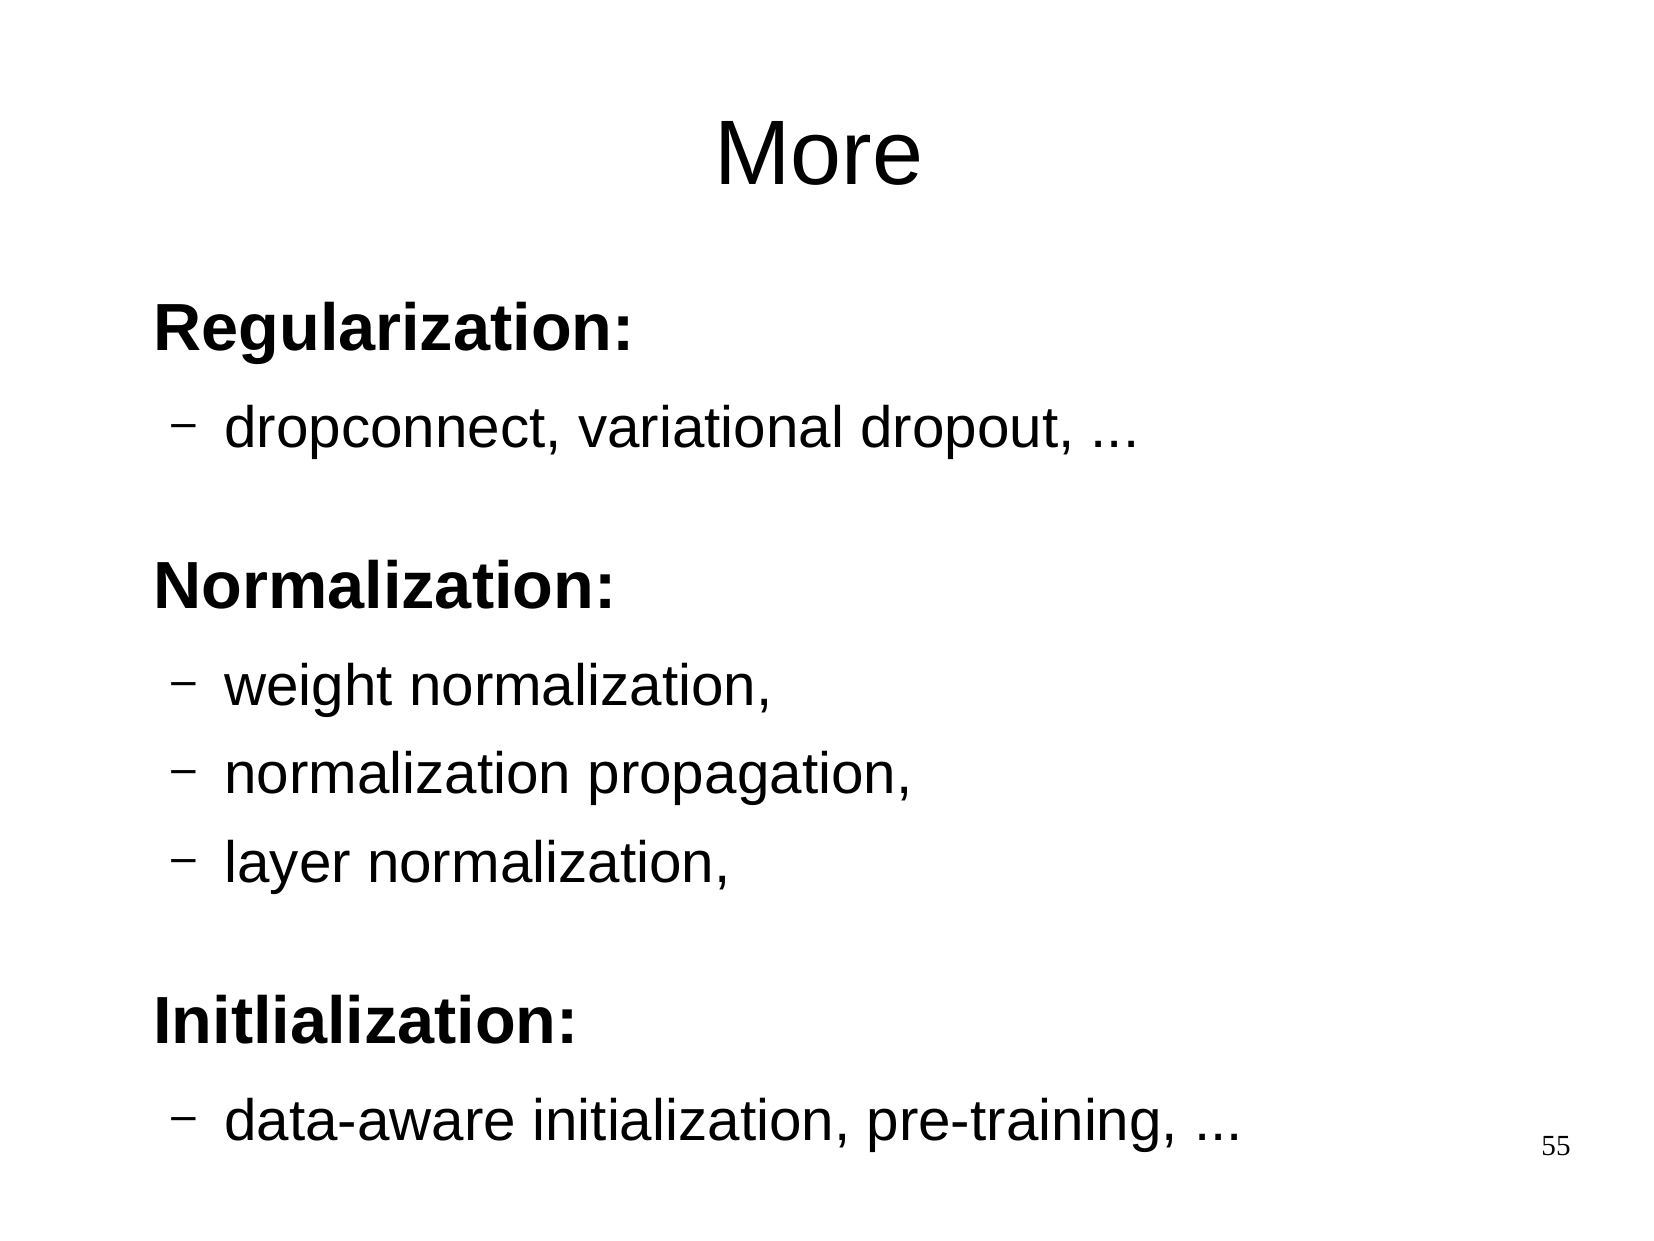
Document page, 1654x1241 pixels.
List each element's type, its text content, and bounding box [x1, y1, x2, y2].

list Regularization: dropconnect, variational dropout, ... Normalization: weight normalization, normalization propagation, layer normalization, Initlialization: data-aware initialization, pre-training, ... [82, 290, 1571, 1241]
title More [82, 49, 1571, 257]
